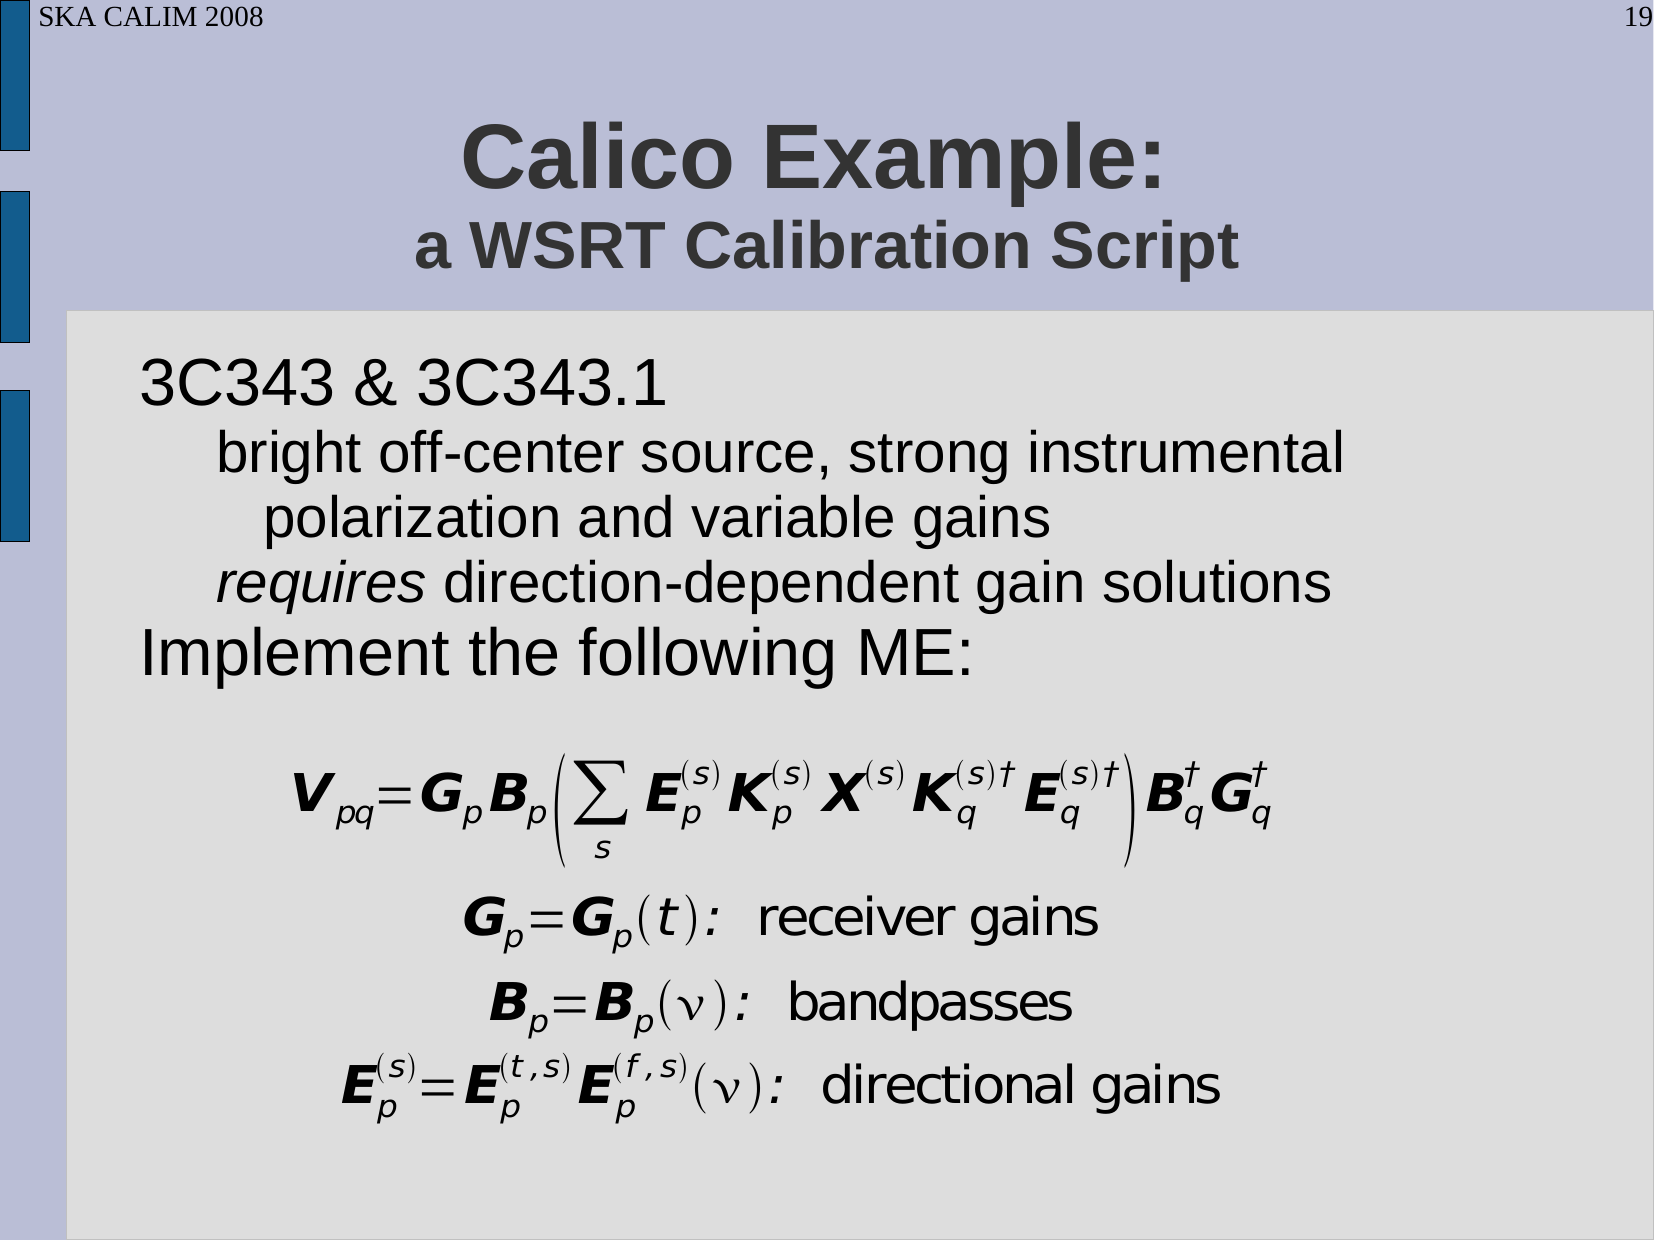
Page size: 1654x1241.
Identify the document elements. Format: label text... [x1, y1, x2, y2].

list 3C343 & 3C343.1 bright off-center source, strong instrumental polarization and variable gains requires direction-dependent gain solutions Implement the following ME: [121, 344, 1534, 1127]
title Calico Example: a WSRT Calibration Script [121, 91, 1534, 299]
chart [283, 750, 1276, 1204]
